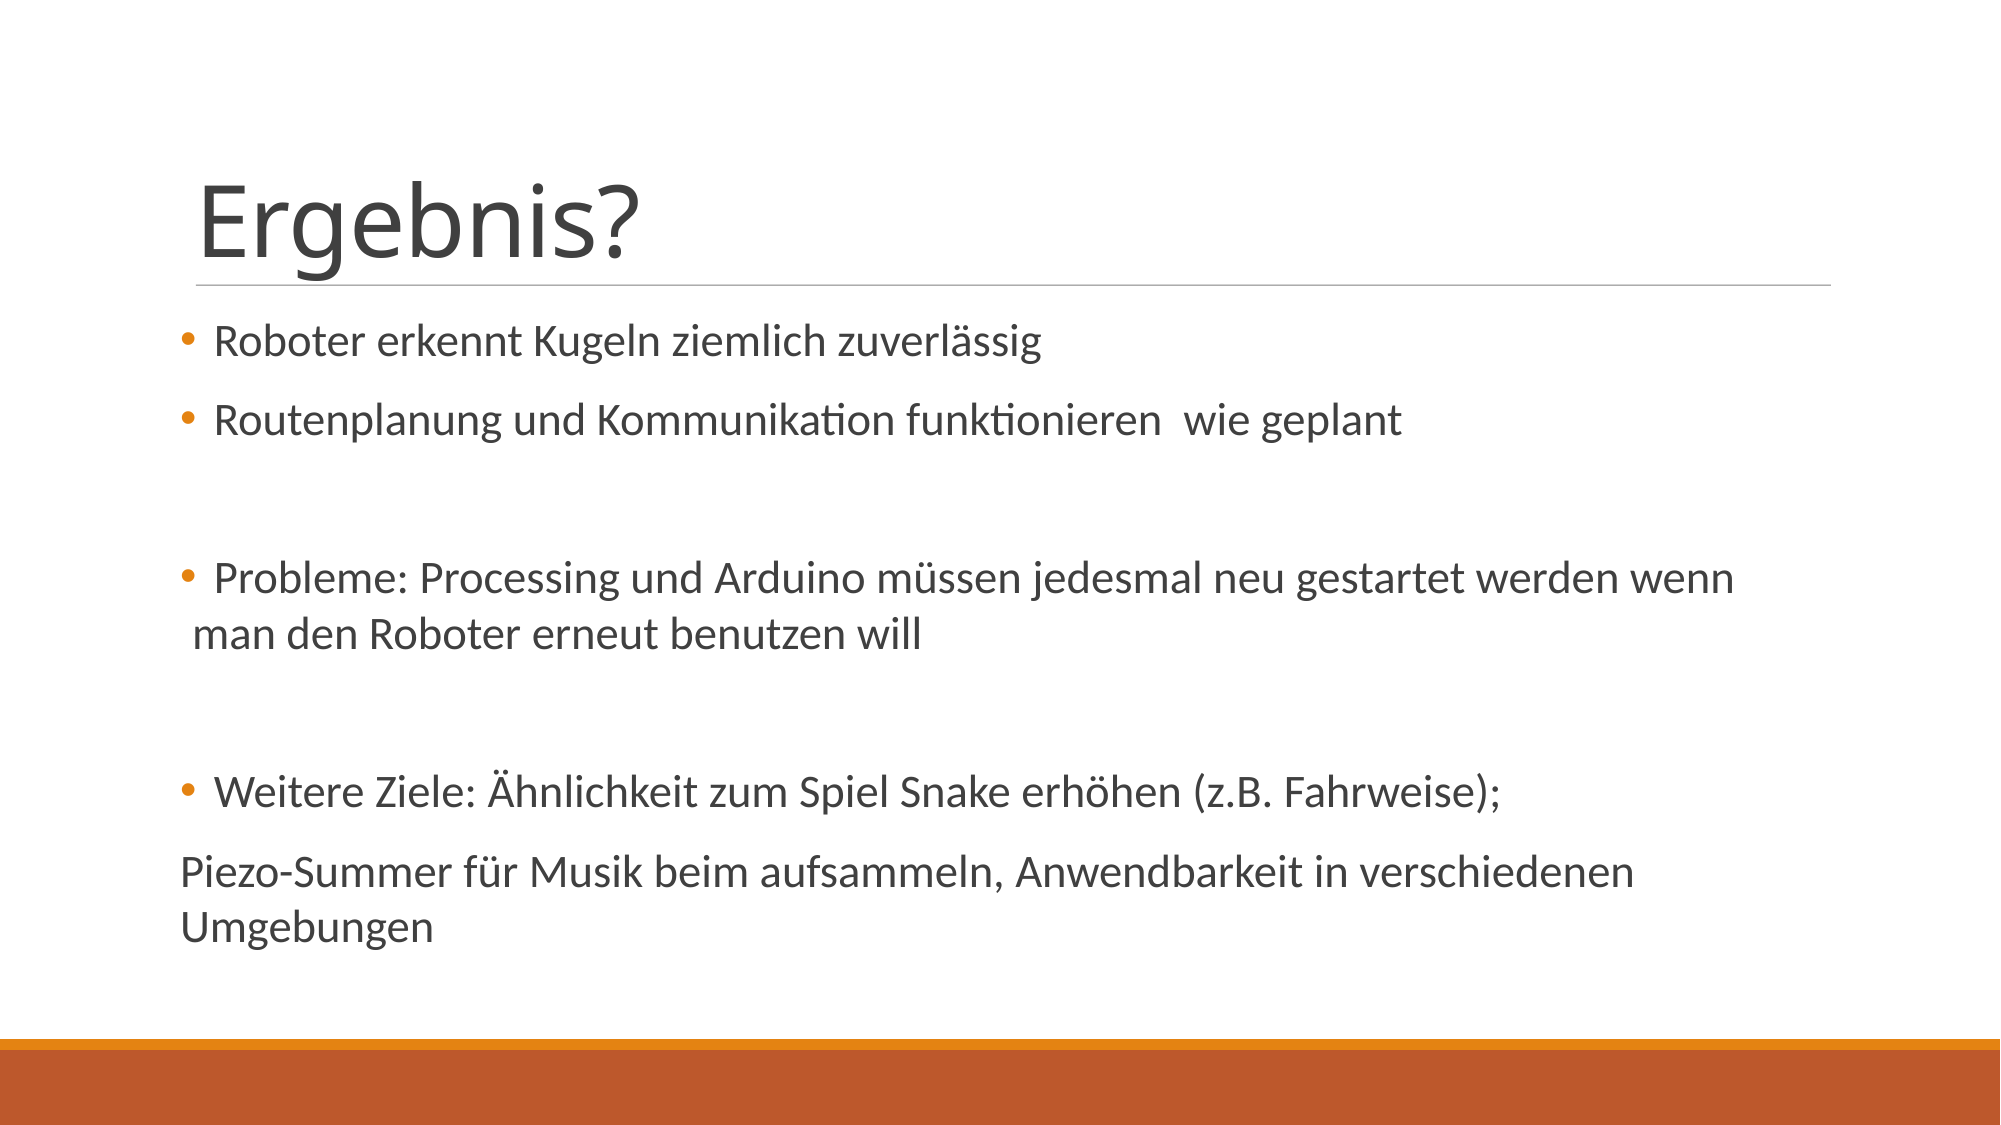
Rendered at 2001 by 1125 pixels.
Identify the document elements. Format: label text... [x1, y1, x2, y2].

title Ergebnis? [180, 47, 1830, 285]
list Roboter erkennt Kugeln ziemlich zuverlässig Routenplanung und Kommunikation funktionieren wie geplant Probleme: Processing und Arduino müssen jedesmal neu gestartet werden wenn man den Roboter erneut benutzen will Weitere Ziele: Ähnlichkeit zum Spiel Snake erhöhen (z.B. Fahrweise); Piezo-Summer für Musik beim aufsammeln, Anwendbarkeit in verschiedenen Umgebungen [180, 302, 1830, 963]
